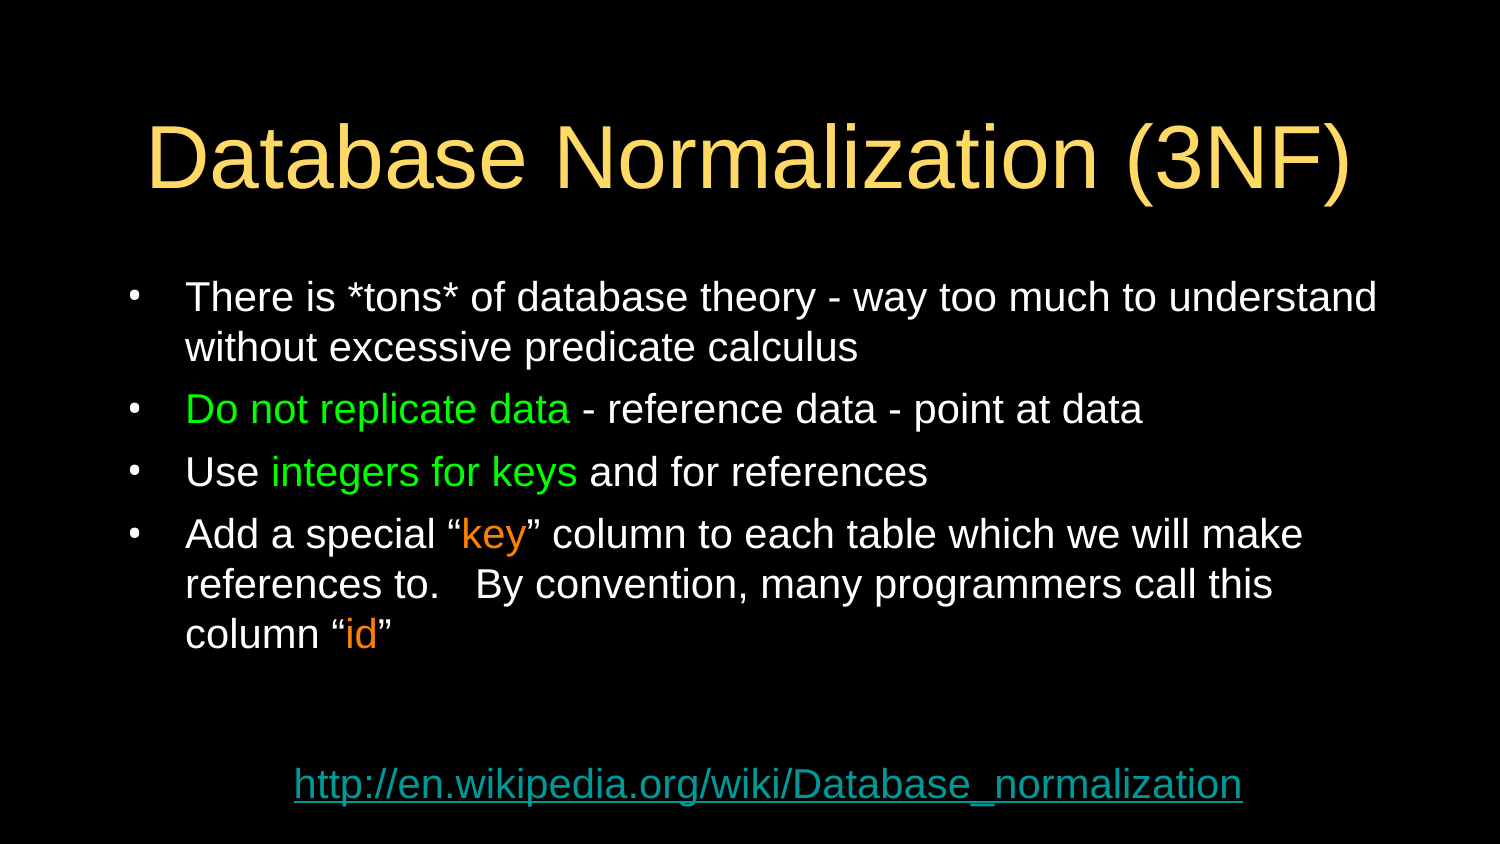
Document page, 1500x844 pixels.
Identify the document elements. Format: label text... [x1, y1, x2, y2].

list There is *tons* of database theory - way too much to understand without excessive predicate calculus Do not replicate data - reference data - point at data Use integers for keys and for references Add a special “key” column to each table which we will make references to. By convention, many programmers call this column “id” [106, 265, 1393, 767]
text_box http://en.wikipedia.org/wiki/Database_normalization [279, 753, 1257, 811]
title Database Normalization (3NF) [106, 71, 1393, 235]
